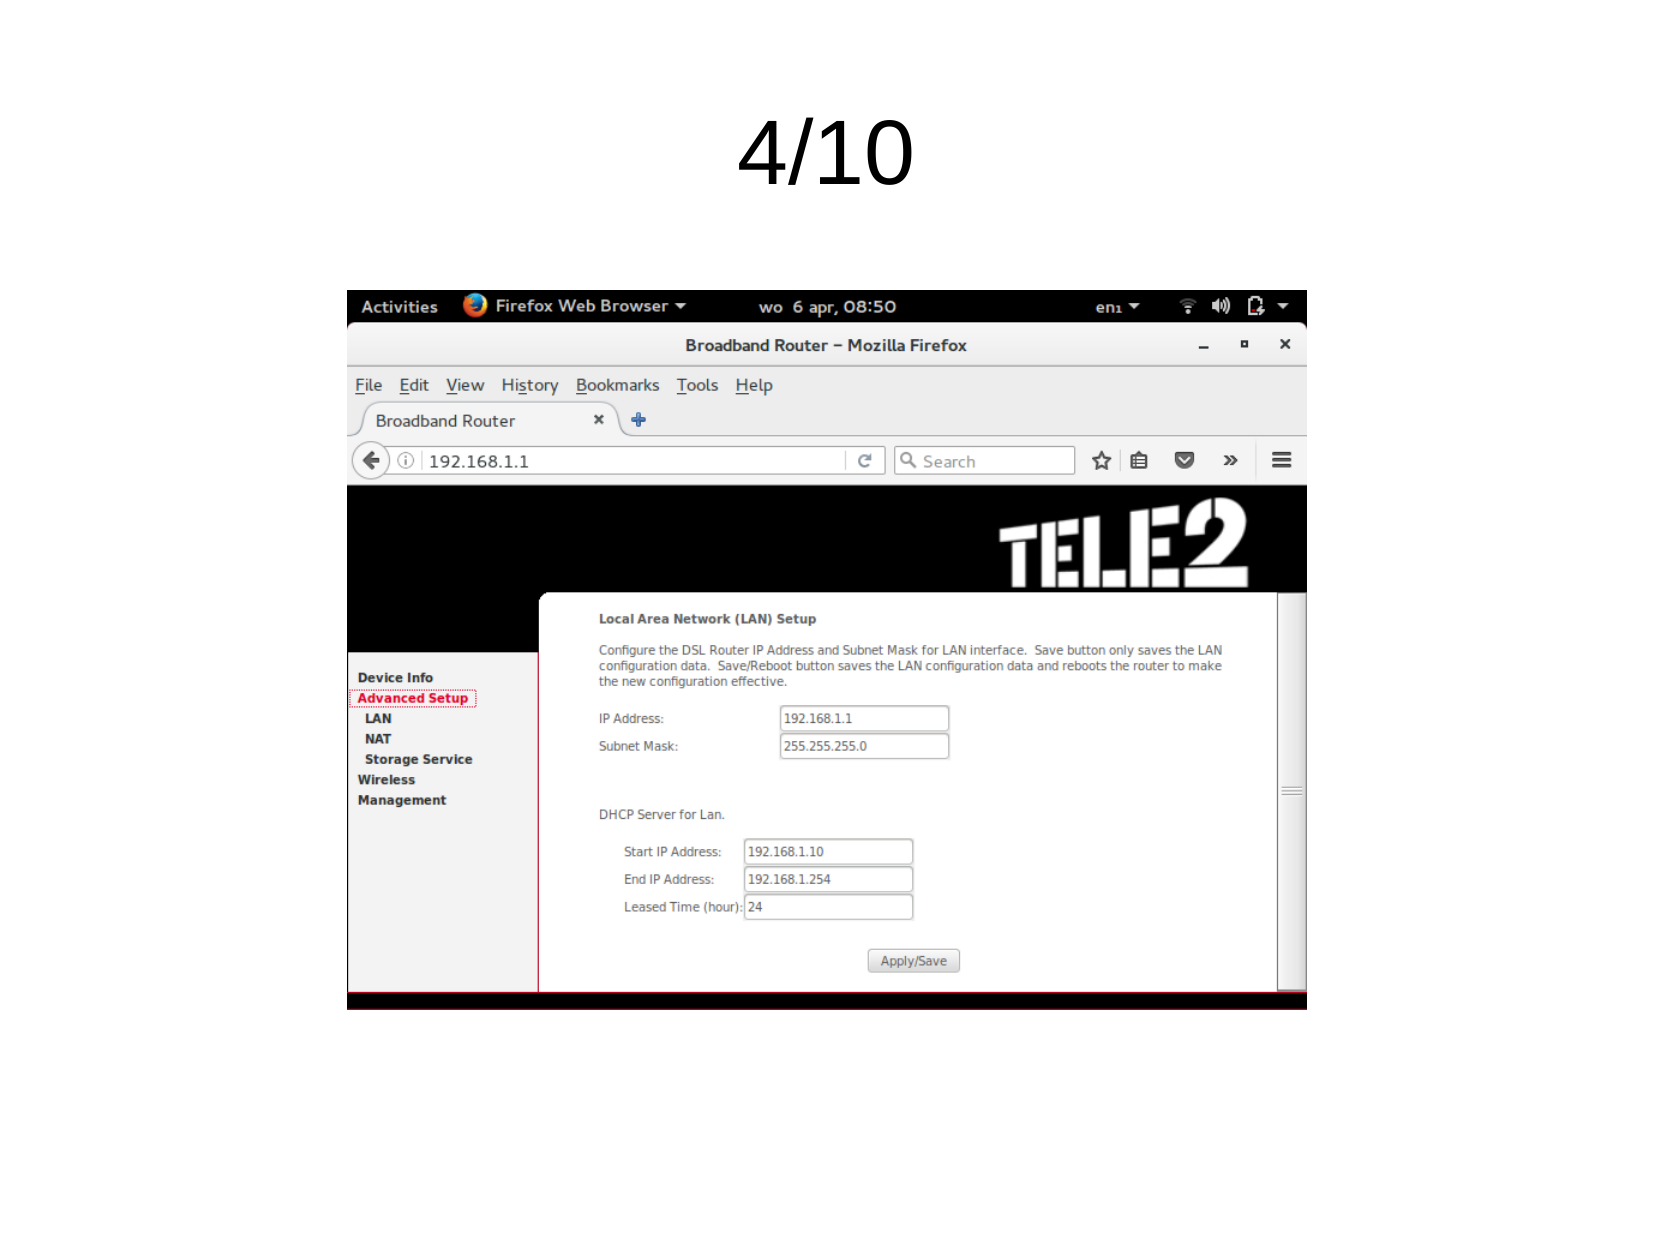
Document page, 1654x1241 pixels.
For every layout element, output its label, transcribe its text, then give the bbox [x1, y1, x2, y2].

title 4/10 [82, 49, 1571, 257]
picture [347, 290, 1307, 1010]
